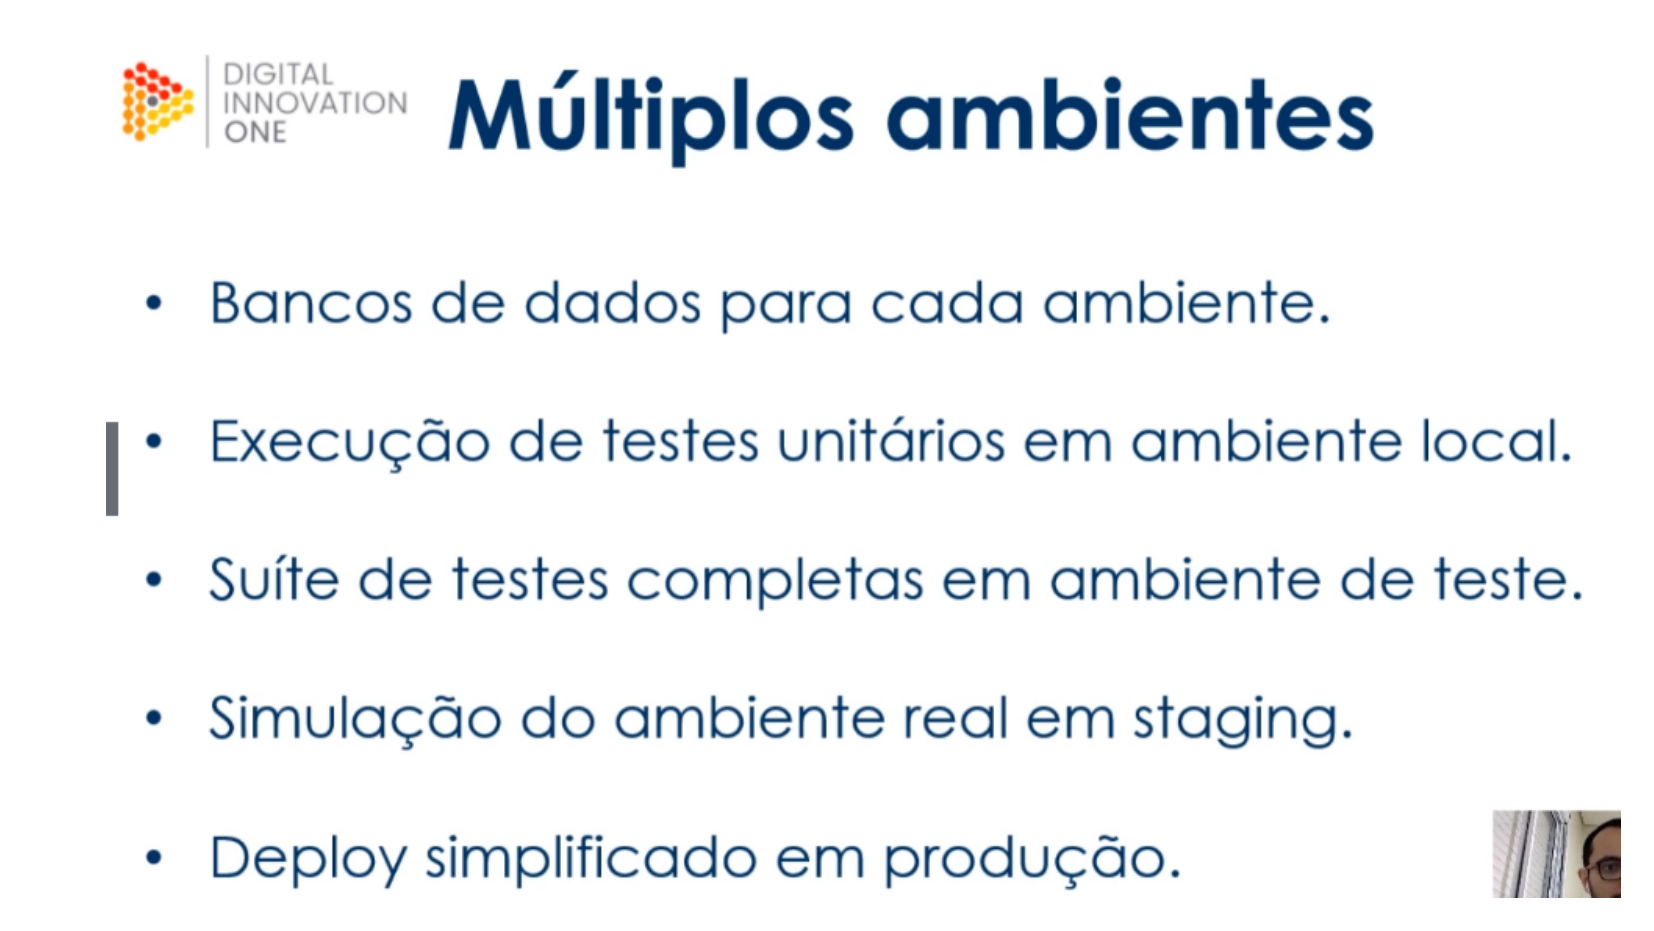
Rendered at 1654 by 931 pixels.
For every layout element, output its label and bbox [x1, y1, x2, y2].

picture [106, 28, 1621, 898]
